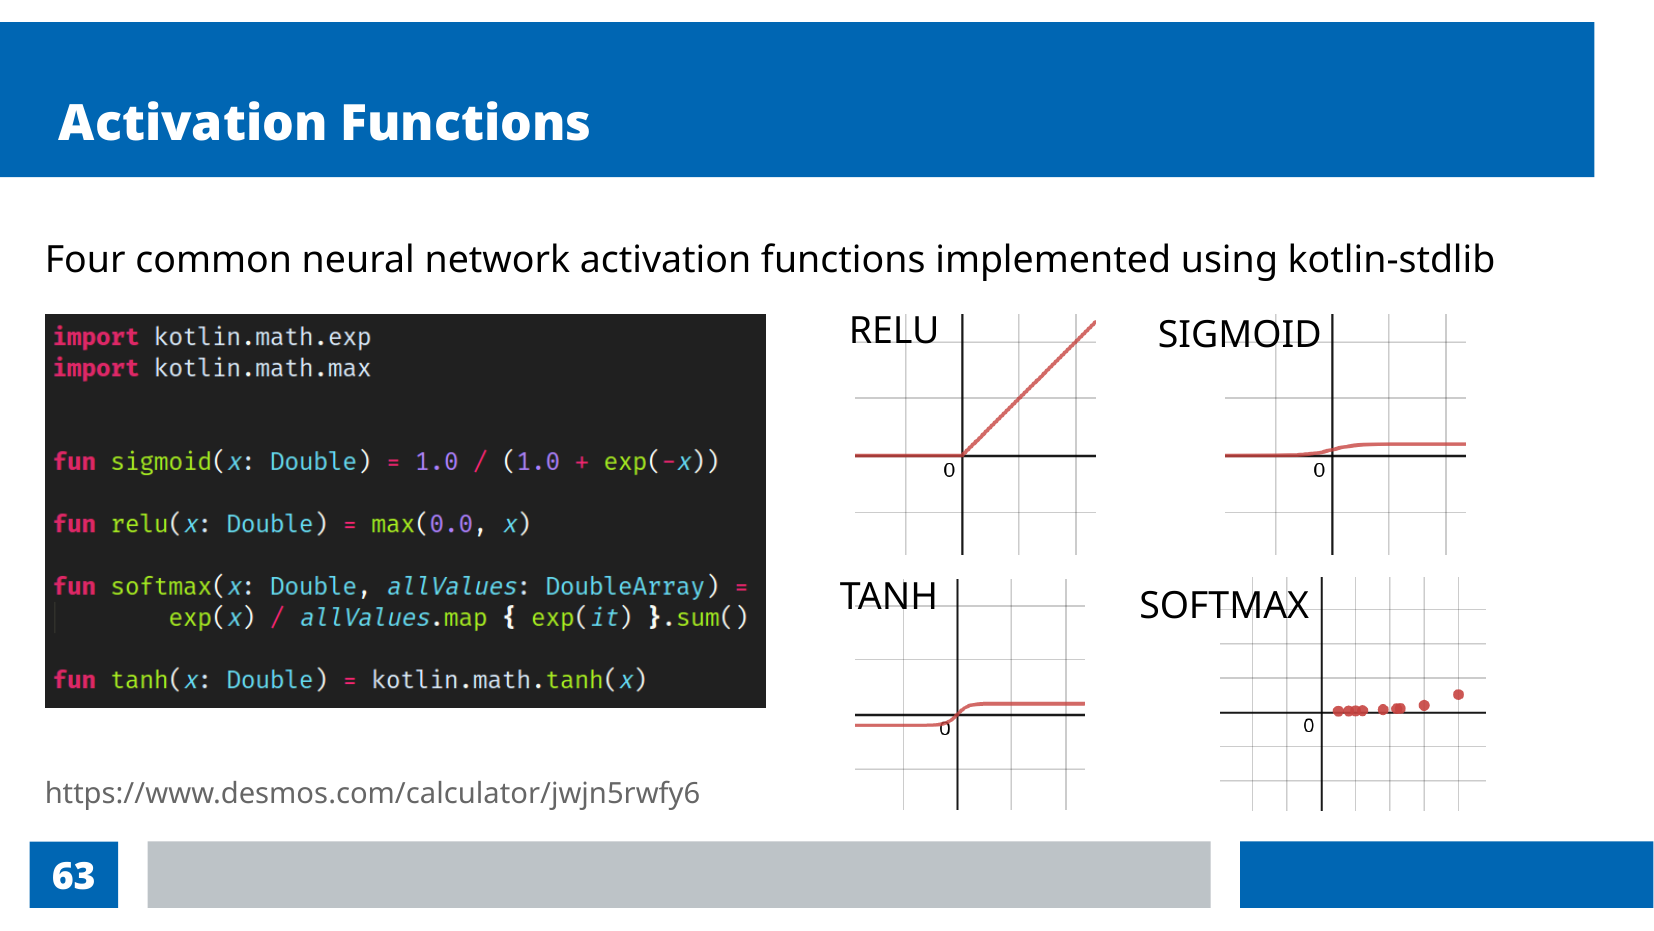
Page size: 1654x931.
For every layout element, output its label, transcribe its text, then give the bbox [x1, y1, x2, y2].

picture [1225, 314, 1466, 556]
text_box RELU [834, 295, 961, 358]
text_box SIGMOID [1143, 300, 1339, 363]
text_box Four common neural network activation functions implemented using kotlin-stdlib [30, 225, 1621, 856]
picture [855, 579, 1085, 811]
picture [45, 314, 766, 708]
picture [1220, 577, 1486, 811]
text_box SOFTMAX [1124, 571, 1336, 634]
title Activation Functions [59, 44, 1595, 156]
picture [855, 314, 1096, 556]
text_box TANH [825, 562, 957, 625]
text_box https://www.desmos.com/calculator/jwjn5rwfy6 [30, 765, 947, 824]
